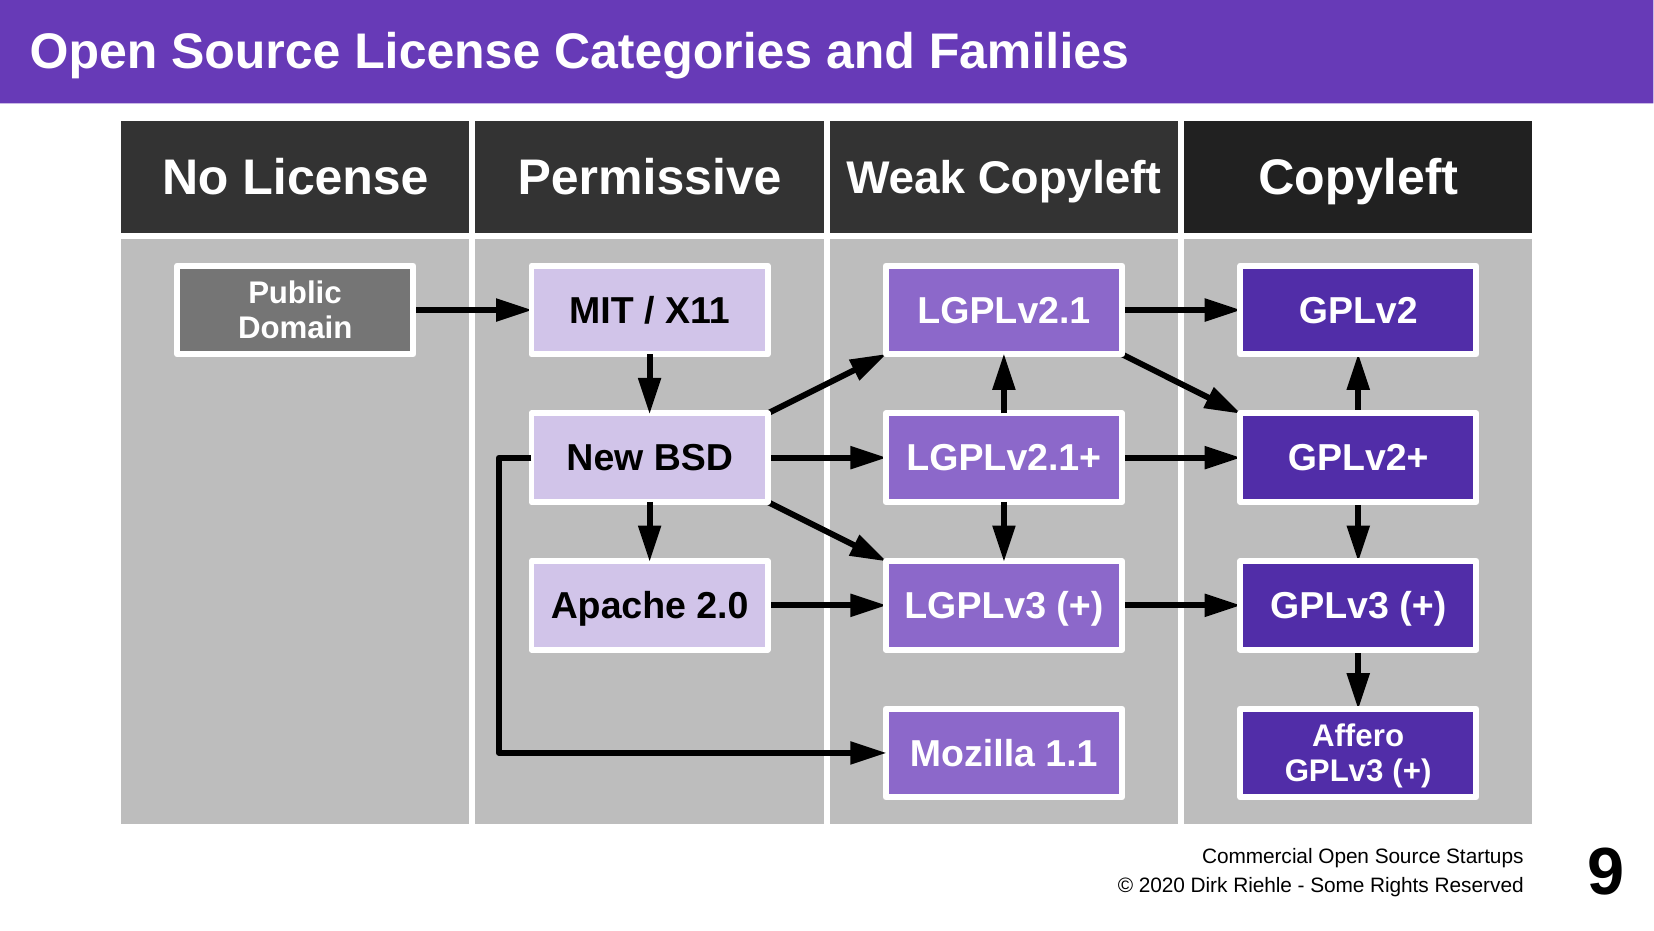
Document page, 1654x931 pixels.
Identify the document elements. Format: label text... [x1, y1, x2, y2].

text_box Weak Copyleft [827, 118, 1181, 237]
text_box Apache 2.0 [531, 561, 768, 650]
text_box Affero GPLv3 (+) [1240, 708, 1477, 798]
text_box MIT / X11 [531, 265, 768, 355]
title Open Source License Categories and Families [0, 0, 1654, 104]
text_box Permissive [473, 118, 827, 237]
text_box LGPLv2.1 [885, 265, 1123, 355]
text_box Copyleft [1181, 118, 1536, 237]
text_box GPLv2 [1240, 265, 1477, 355]
text_box LGPLv3 (+) [885, 561, 1123, 650]
text_box New BSD [531, 413, 768, 502]
text_box [118, 237, 1536, 827]
text_box No License [118, 118, 473, 237]
text_box LGPLv2.1+ [885, 413, 1123, 502]
text_box GPLv2+ [1240, 413, 1477, 502]
text_box Public Domain [177, 265, 414, 355]
text_box Mozilla 1.1 [885, 708, 1123, 798]
text_box GPLv3 (+) [1240, 561, 1477, 650]
